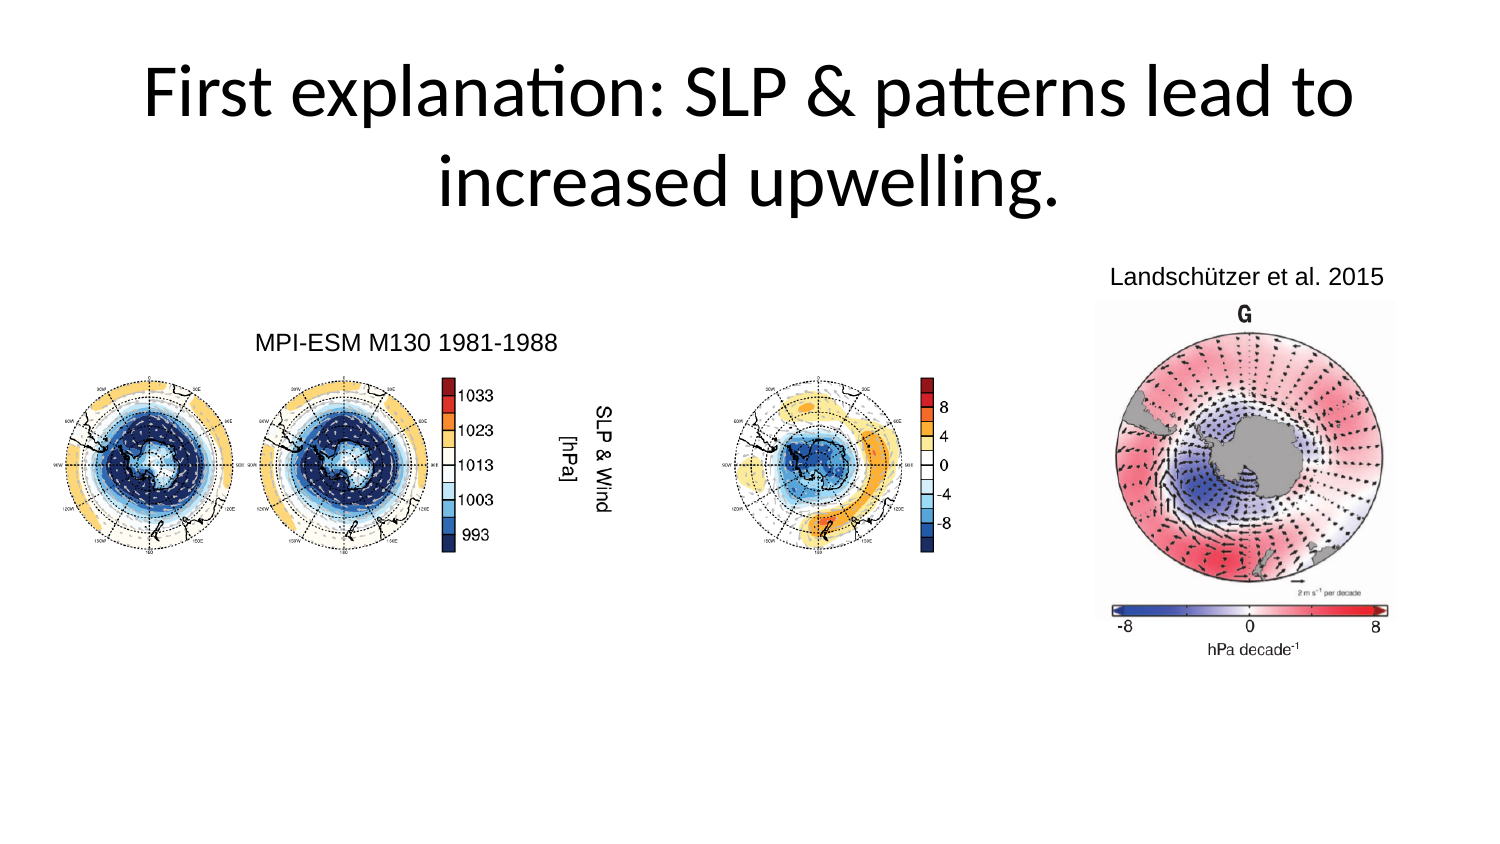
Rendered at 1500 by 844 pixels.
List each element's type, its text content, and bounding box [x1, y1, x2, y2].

picture [1095, 354, 1396, 662]
text_box Landschützer et al. 2015 [1095, 255, 1471, 354]
text_box MPI-ESM M130 1981-1988 [240, 321, 616, 421]
title First explanation: SLP & patterns lead to increased upwelling. [75, 33, 1426, 175]
picture [45, 374, 961, 556]
